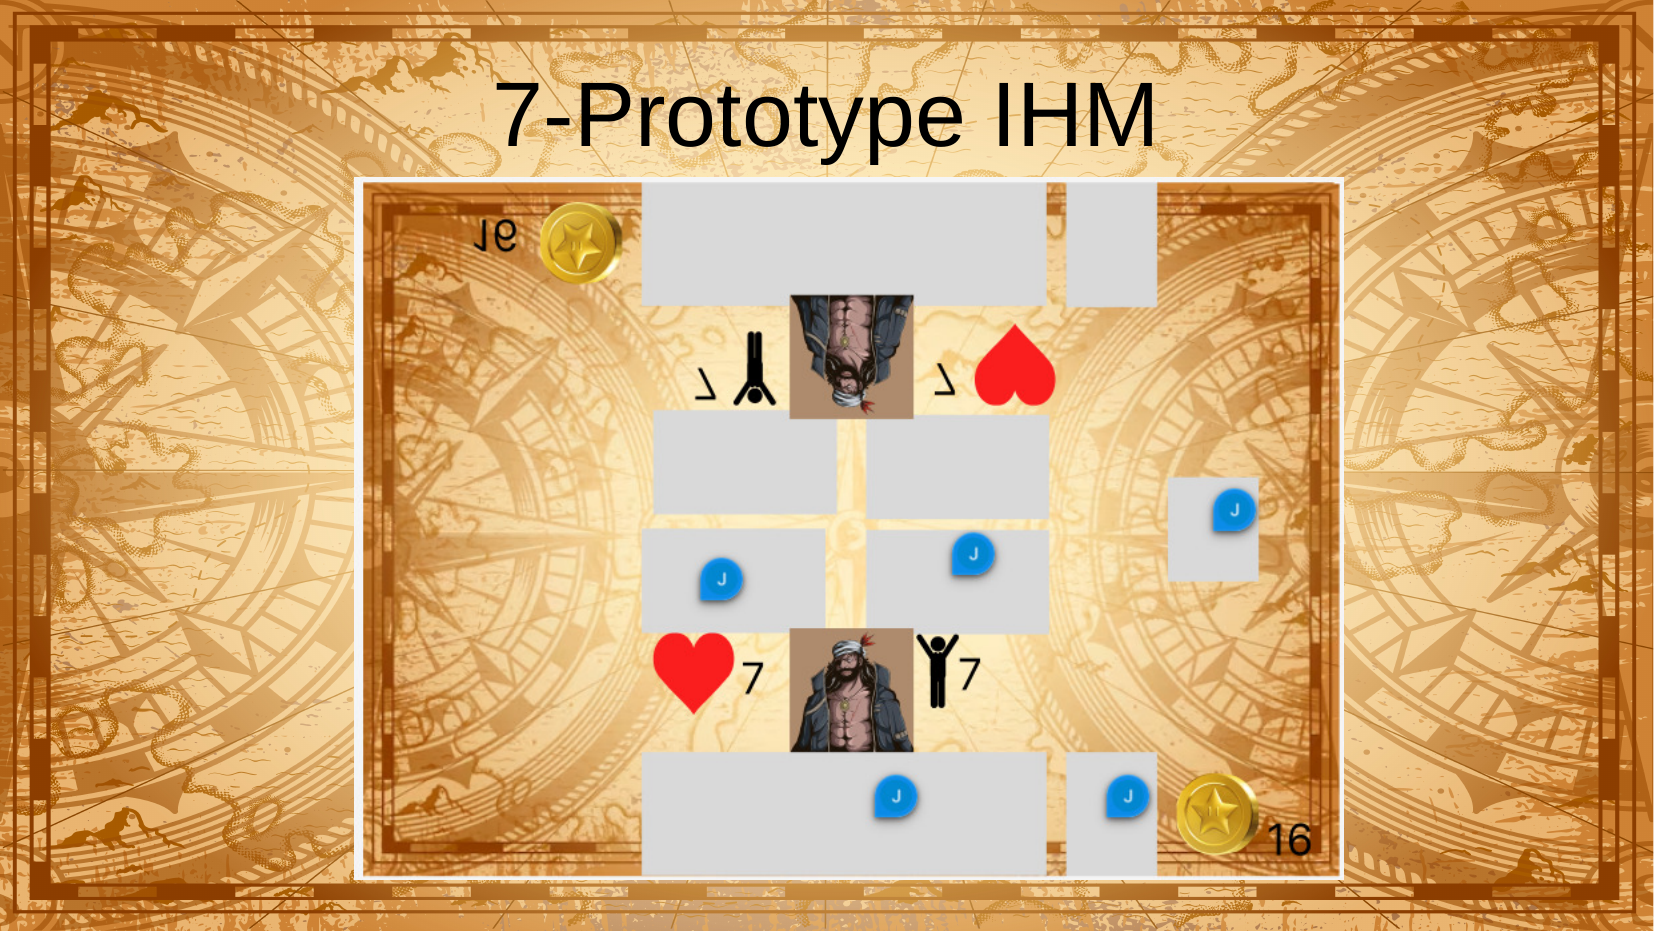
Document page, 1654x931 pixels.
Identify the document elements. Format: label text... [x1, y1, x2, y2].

title 7-Prototype IHM [82, 37, 1571, 193]
picture [0, 0, 1654, 931]
